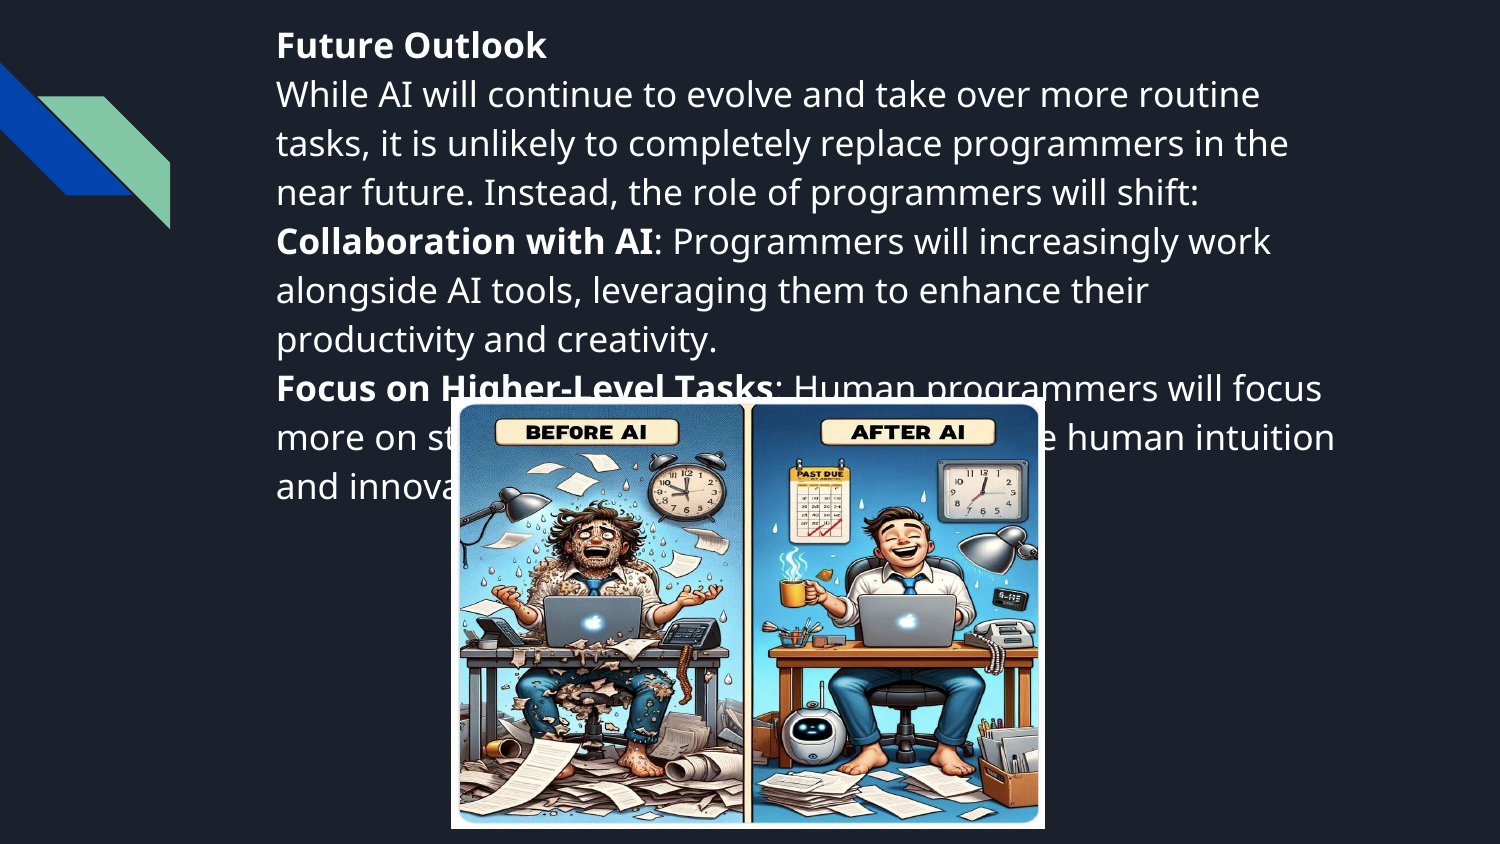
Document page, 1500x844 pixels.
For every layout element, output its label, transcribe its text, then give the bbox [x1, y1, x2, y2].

picture [336, 333, 1046, 831]
list Future Outlook While AI will continue to evolve and take over more routine tasks, it is unlikely to completely replace programmers in the near future. Instead, the role of programmers will shift: Collaboration with AI: Programmers will increasingly work alongside AI tools, leveraging them to enhance their productivity and creativity. Focus on Higher-Level Tasks: Human programmers will focus more on strategic, high-level tasks that require human intuition and innovation [212, 1, 1368, 735]
